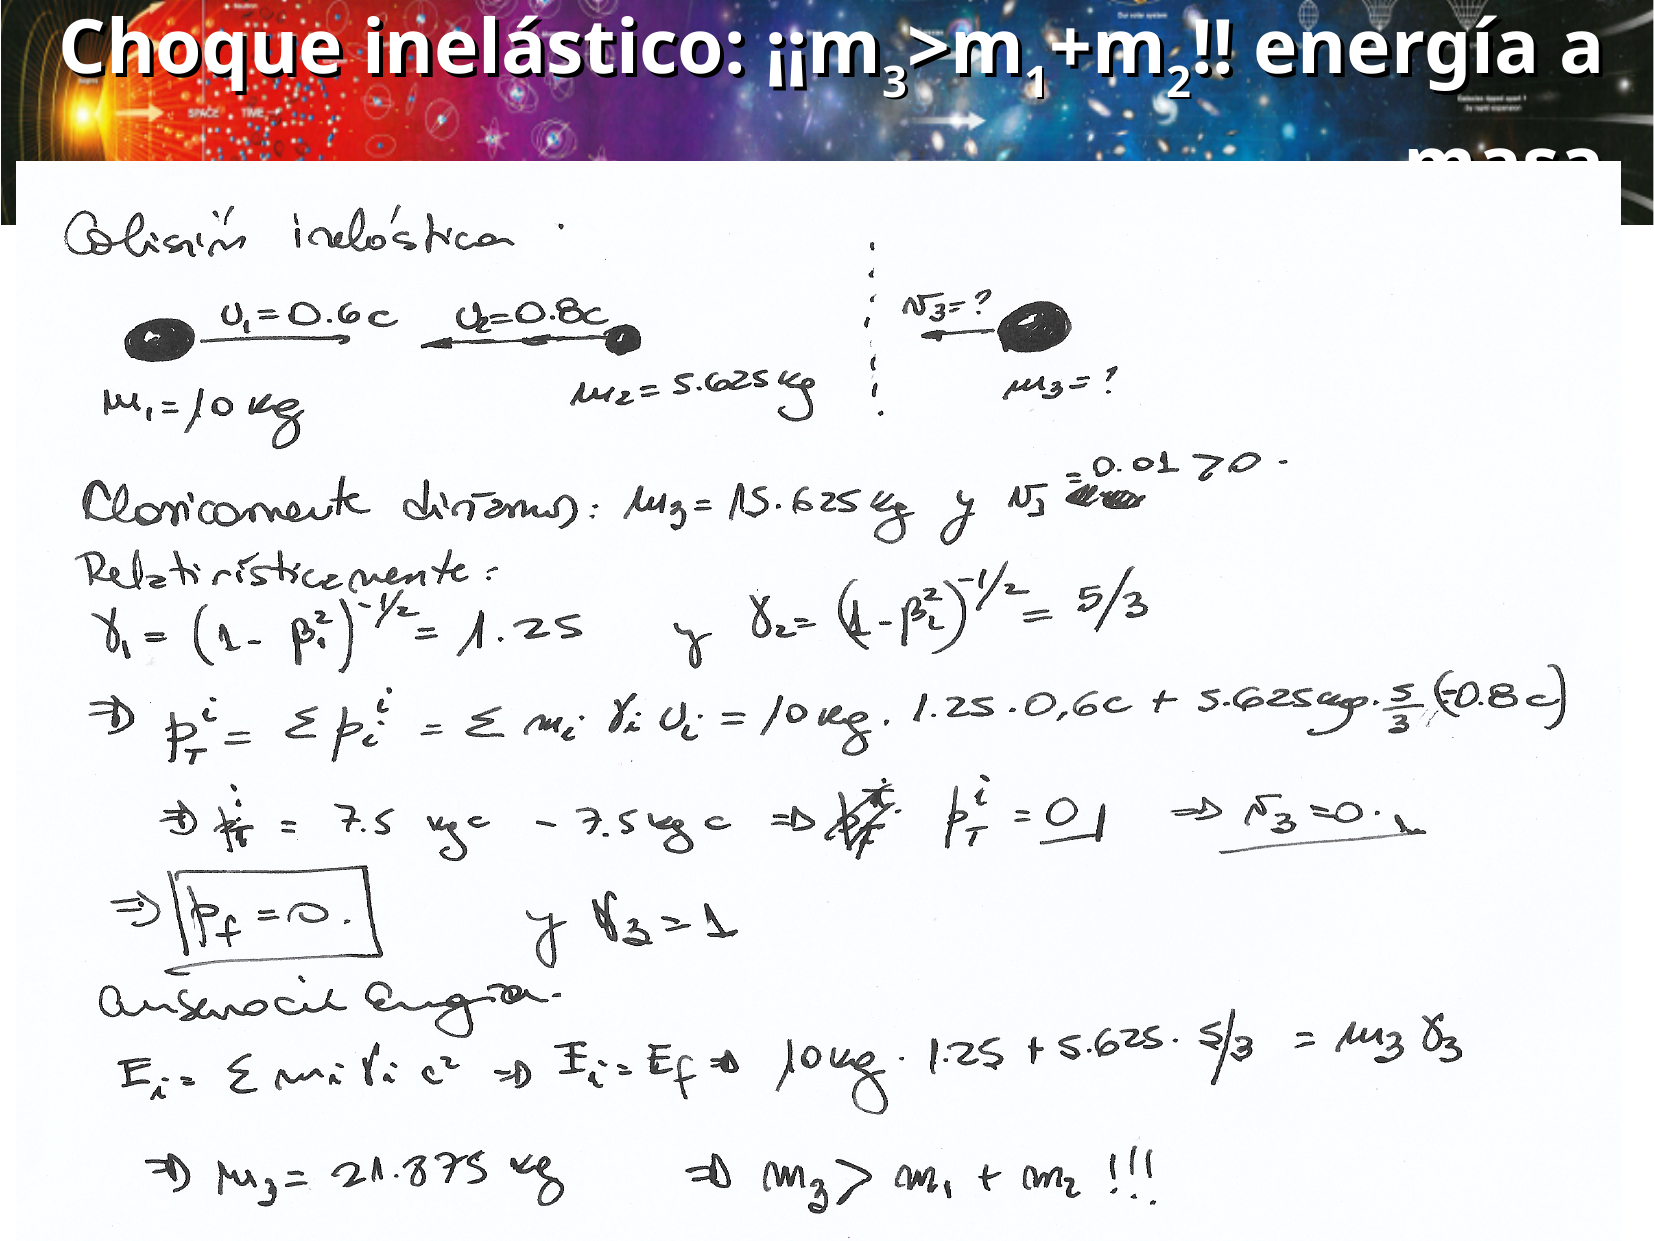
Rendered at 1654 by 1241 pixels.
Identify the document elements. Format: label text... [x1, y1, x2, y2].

picture [1, 0, 1654, 1241]
title Choque inelástico: ¡¡m3>m1+m2!! energía a masa [45, 15, 1606, 161]
